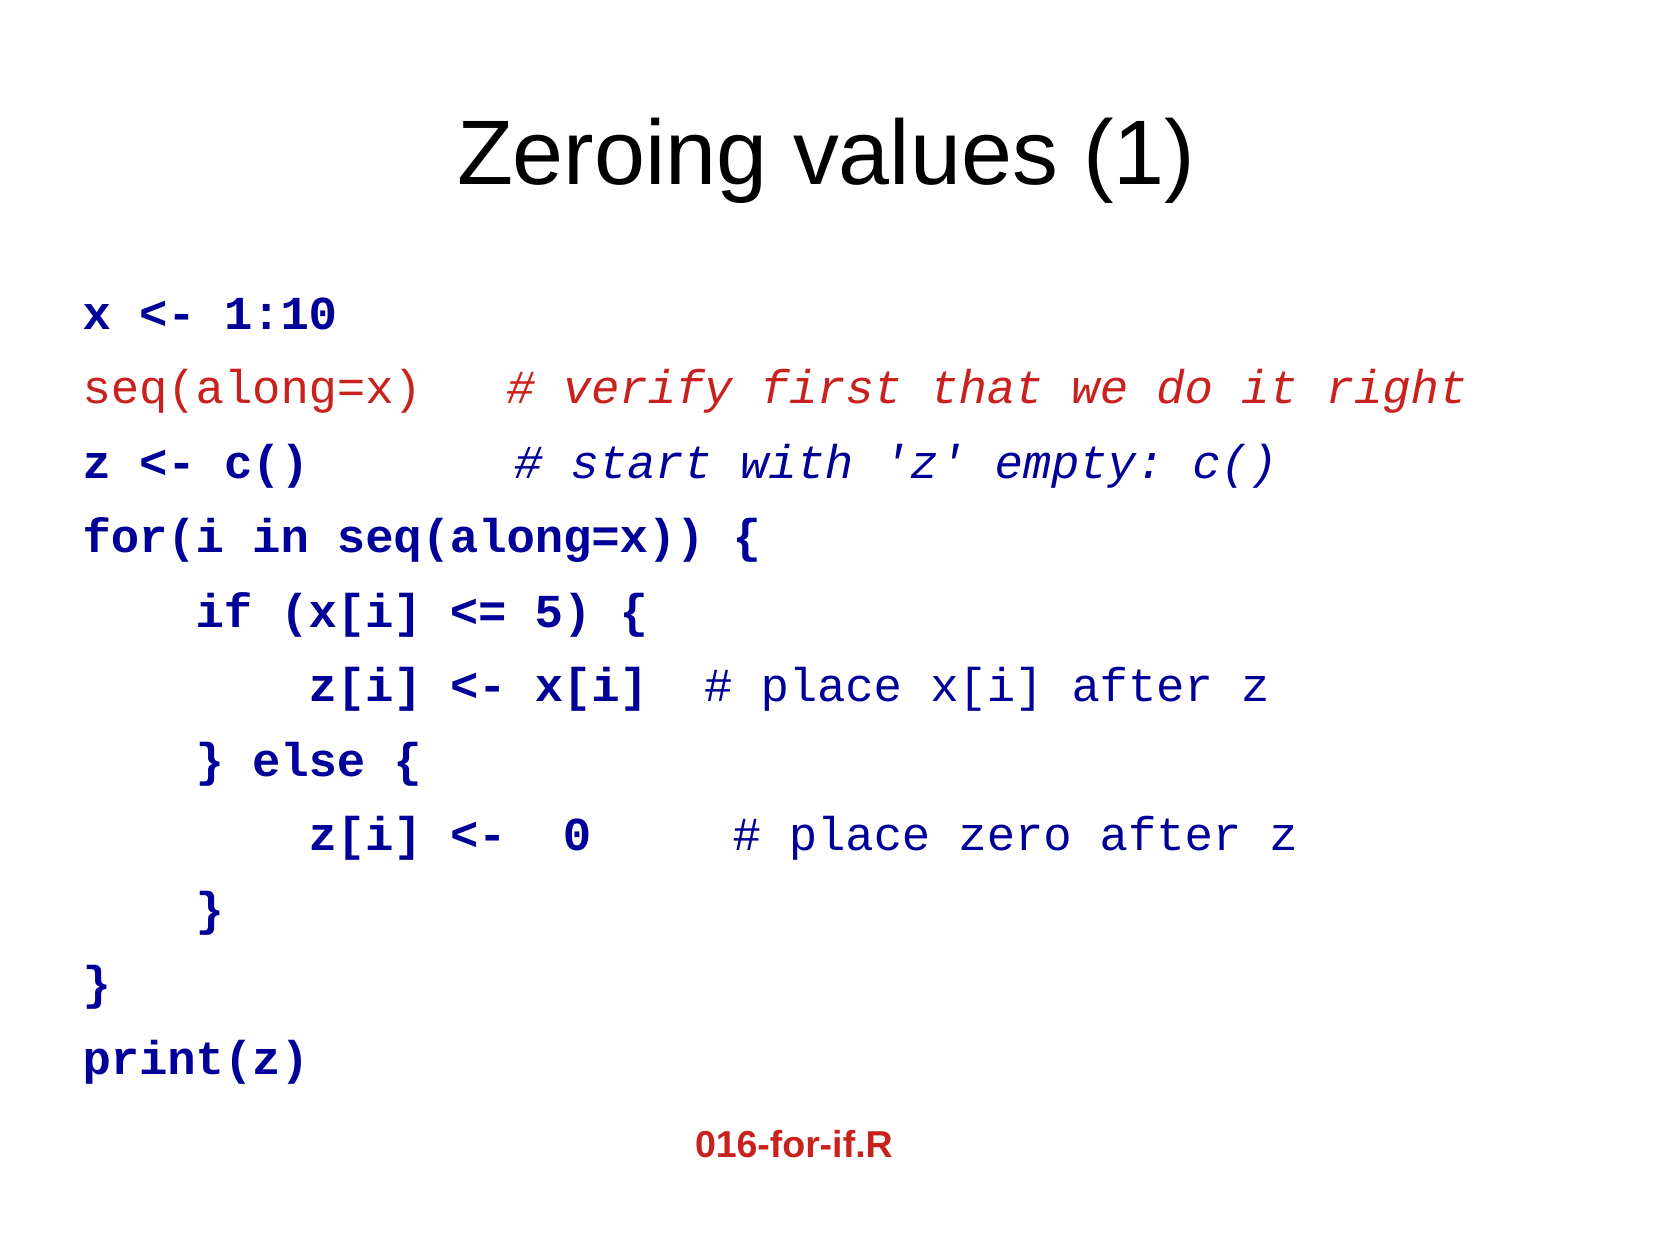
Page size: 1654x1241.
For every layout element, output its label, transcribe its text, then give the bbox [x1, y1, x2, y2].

list x <- 1:10 seq(along=x) # verify first that we do it right z <- c() # start with 'z' empty: c() for(i in seq(along=x)) { if (x[i] <= 5) { z[i] <- x[i] # place x[i] after z } else { z[i] <- 0 # place zero after z } } print(z) [82, 290, 1571, 1099]
text_box 016-for-if.R [401, 1116, 1187, 1173]
title Zeroing values (1) [82, 49, 1571, 257]
